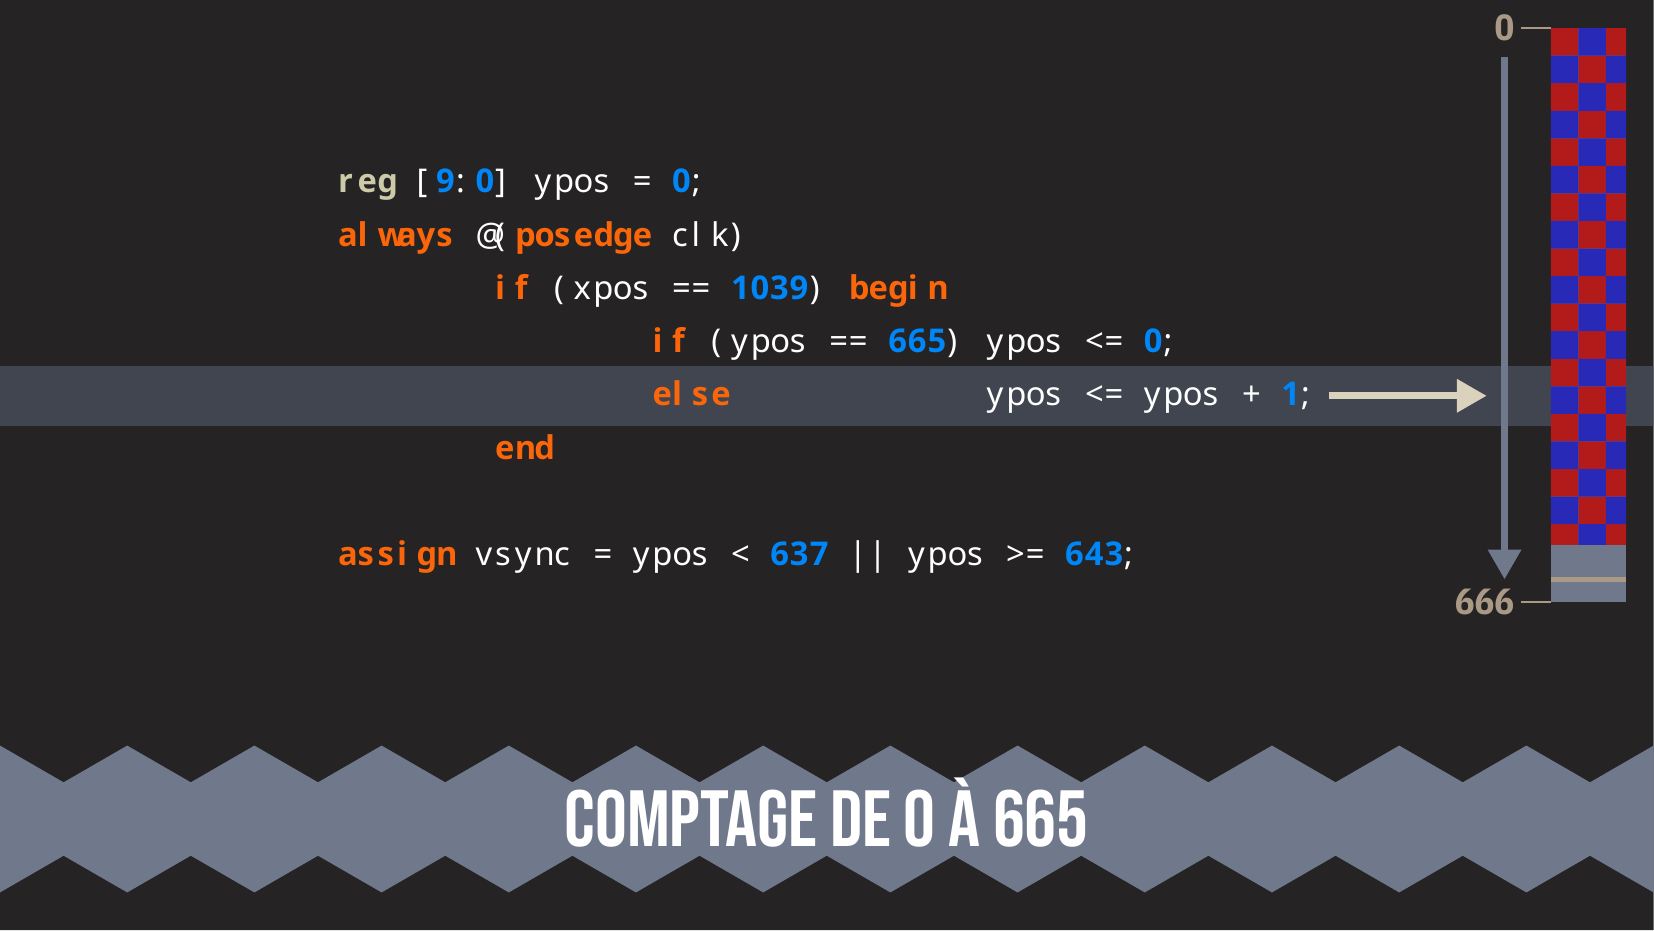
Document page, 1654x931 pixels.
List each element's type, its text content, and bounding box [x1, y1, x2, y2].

picture [0, 0, 1654, 741]
title Comptage de 0 à 665 [54, 768, 1600, 877]
